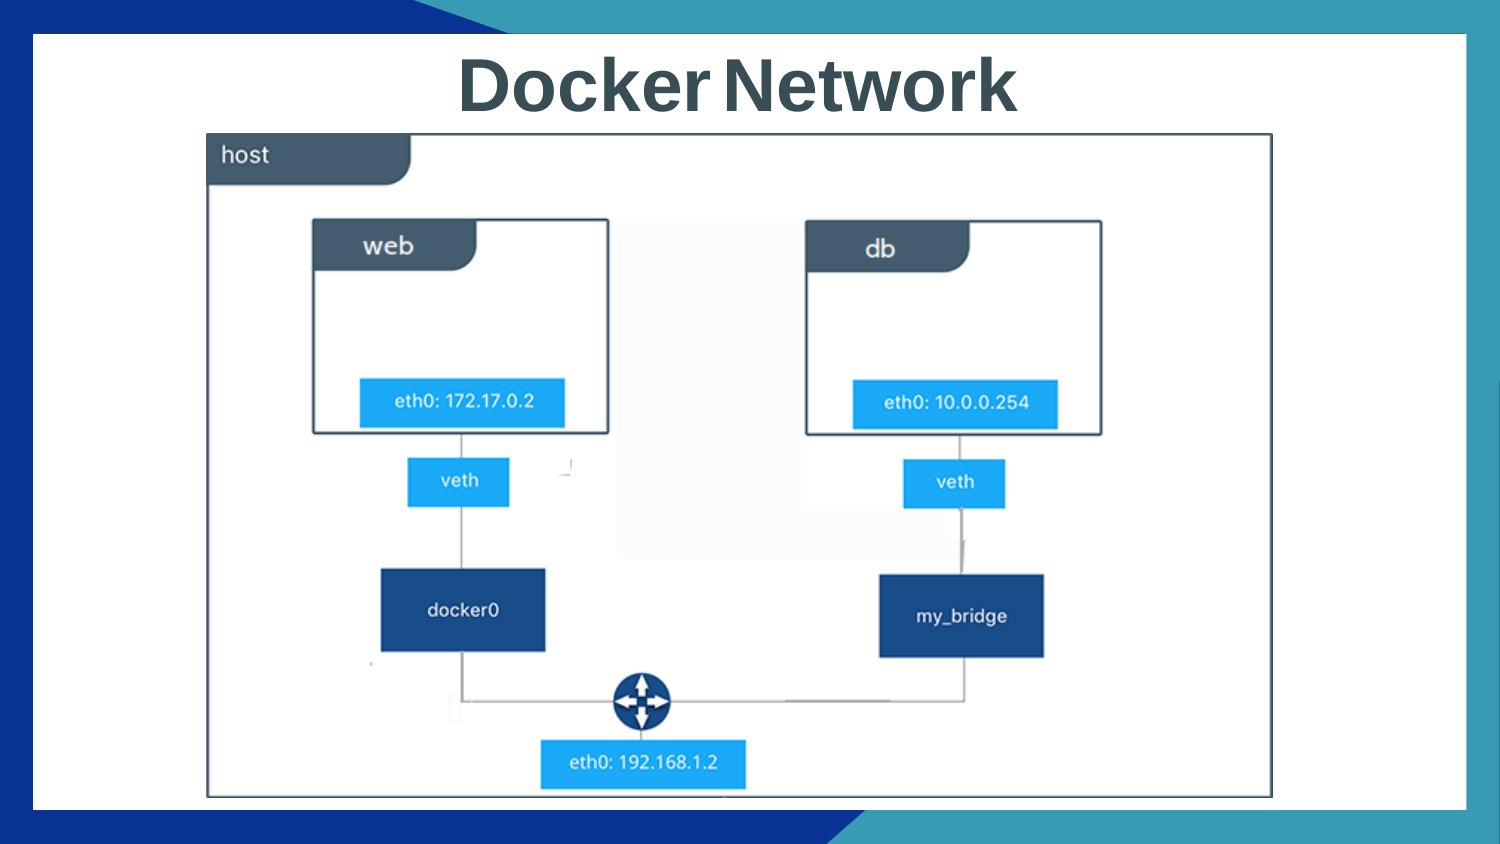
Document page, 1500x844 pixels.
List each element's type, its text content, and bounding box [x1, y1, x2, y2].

text_box Docker Network [29, 36, 1447, 220]
picture [206, 133, 1273, 798]
